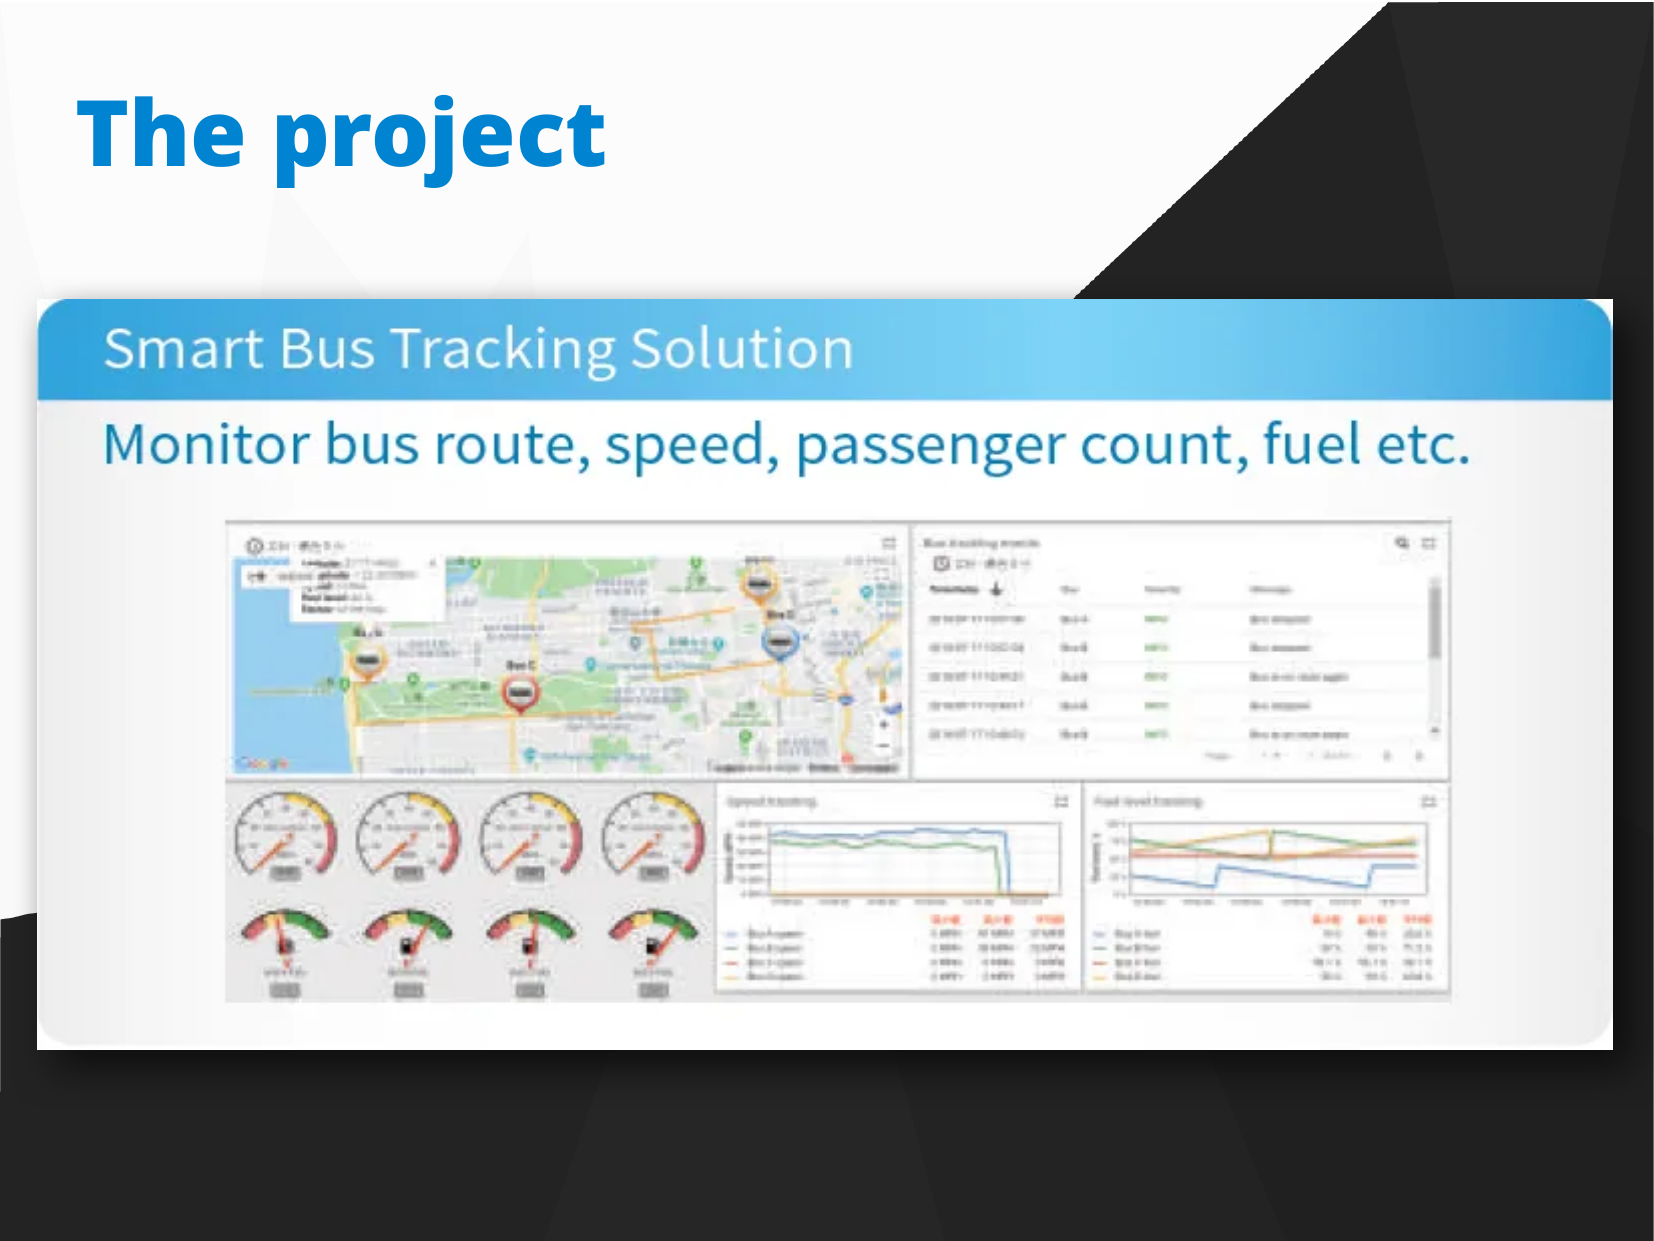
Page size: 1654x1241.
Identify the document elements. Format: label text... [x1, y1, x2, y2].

picture [0, 2, 1654, 1241]
title The project [75, 37, 1043, 226]
